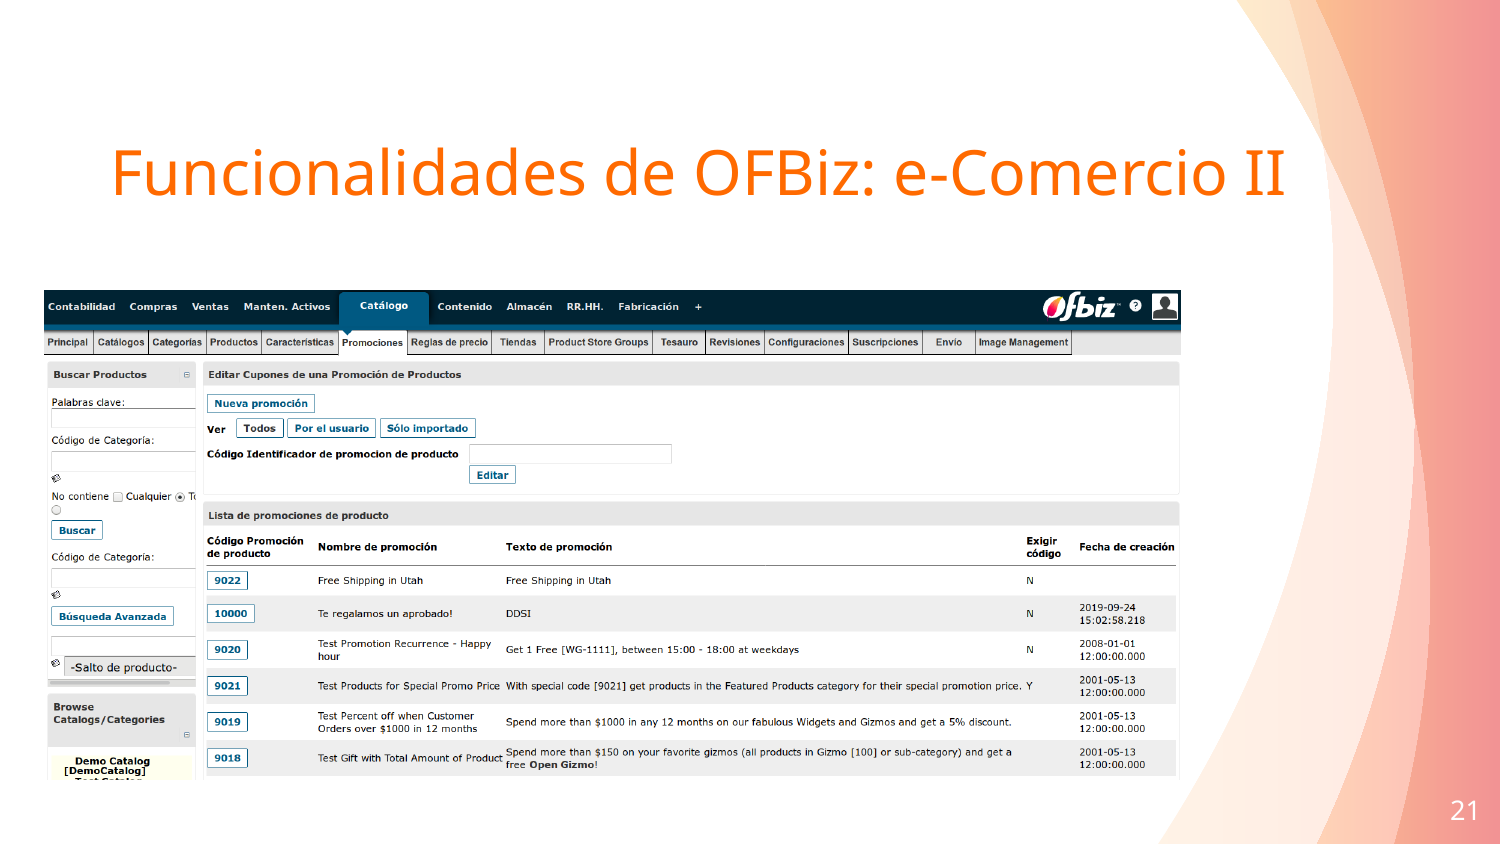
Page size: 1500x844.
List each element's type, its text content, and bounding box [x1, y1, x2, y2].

picture [100, 304, 110, 309]
picture [1153, 294, 1177, 319]
picture [44, 331, 1181, 780]
picture [333, 290, 440, 323]
picture [1076, 297, 1093, 317]
picture [1130, 300, 1141, 311]
title Funcionalidades de OFBiz: e-Comercio II [110, 86, 1295, 209]
picture [450, 304, 460, 309]
picture [508, 304, 535, 309]
picture [1096, 304, 1114, 317]
picture [393, 304, 403, 310]
picture [1060, 292, 1080, 321]
picture [194, 305, 204, 309]
picture [471, 304, 487, 309]
picture [245, 304, 258, 309]
slide_number 1 [1391, 779, 1482, 844]
picture [310, 304, 320, 309]
picture [1044, 297, 1065, 317]
picture [85, 304, 97, 309]
